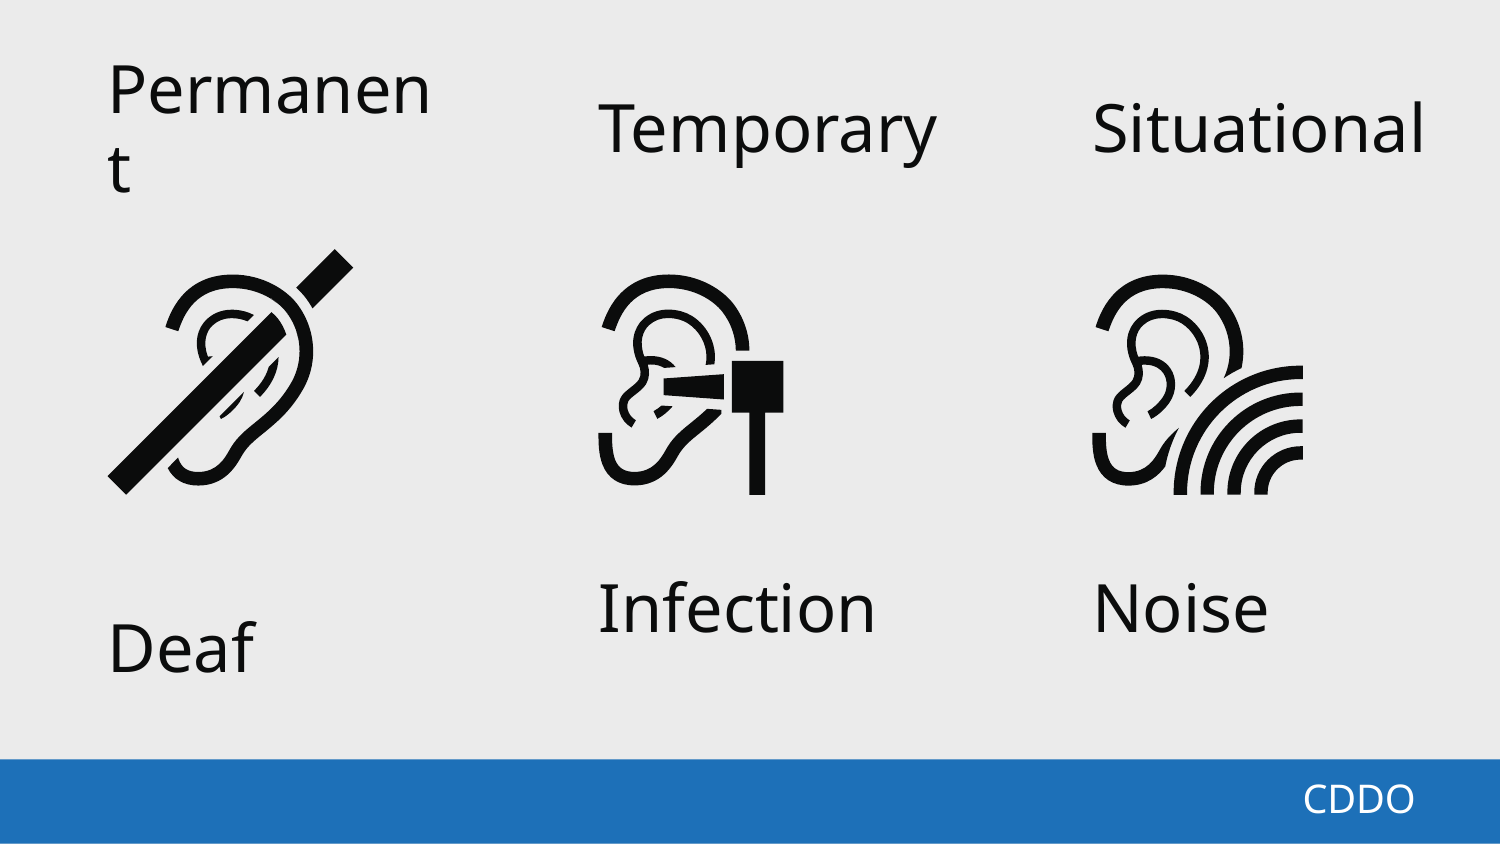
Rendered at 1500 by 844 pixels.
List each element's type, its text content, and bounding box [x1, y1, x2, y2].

text_box Permanent Deaf [107, 95, 454, 637]
text_box Temporary Infection [598, 95, 956, 637]
text_box Situational Noise [1092, 95, 1430, 637]
